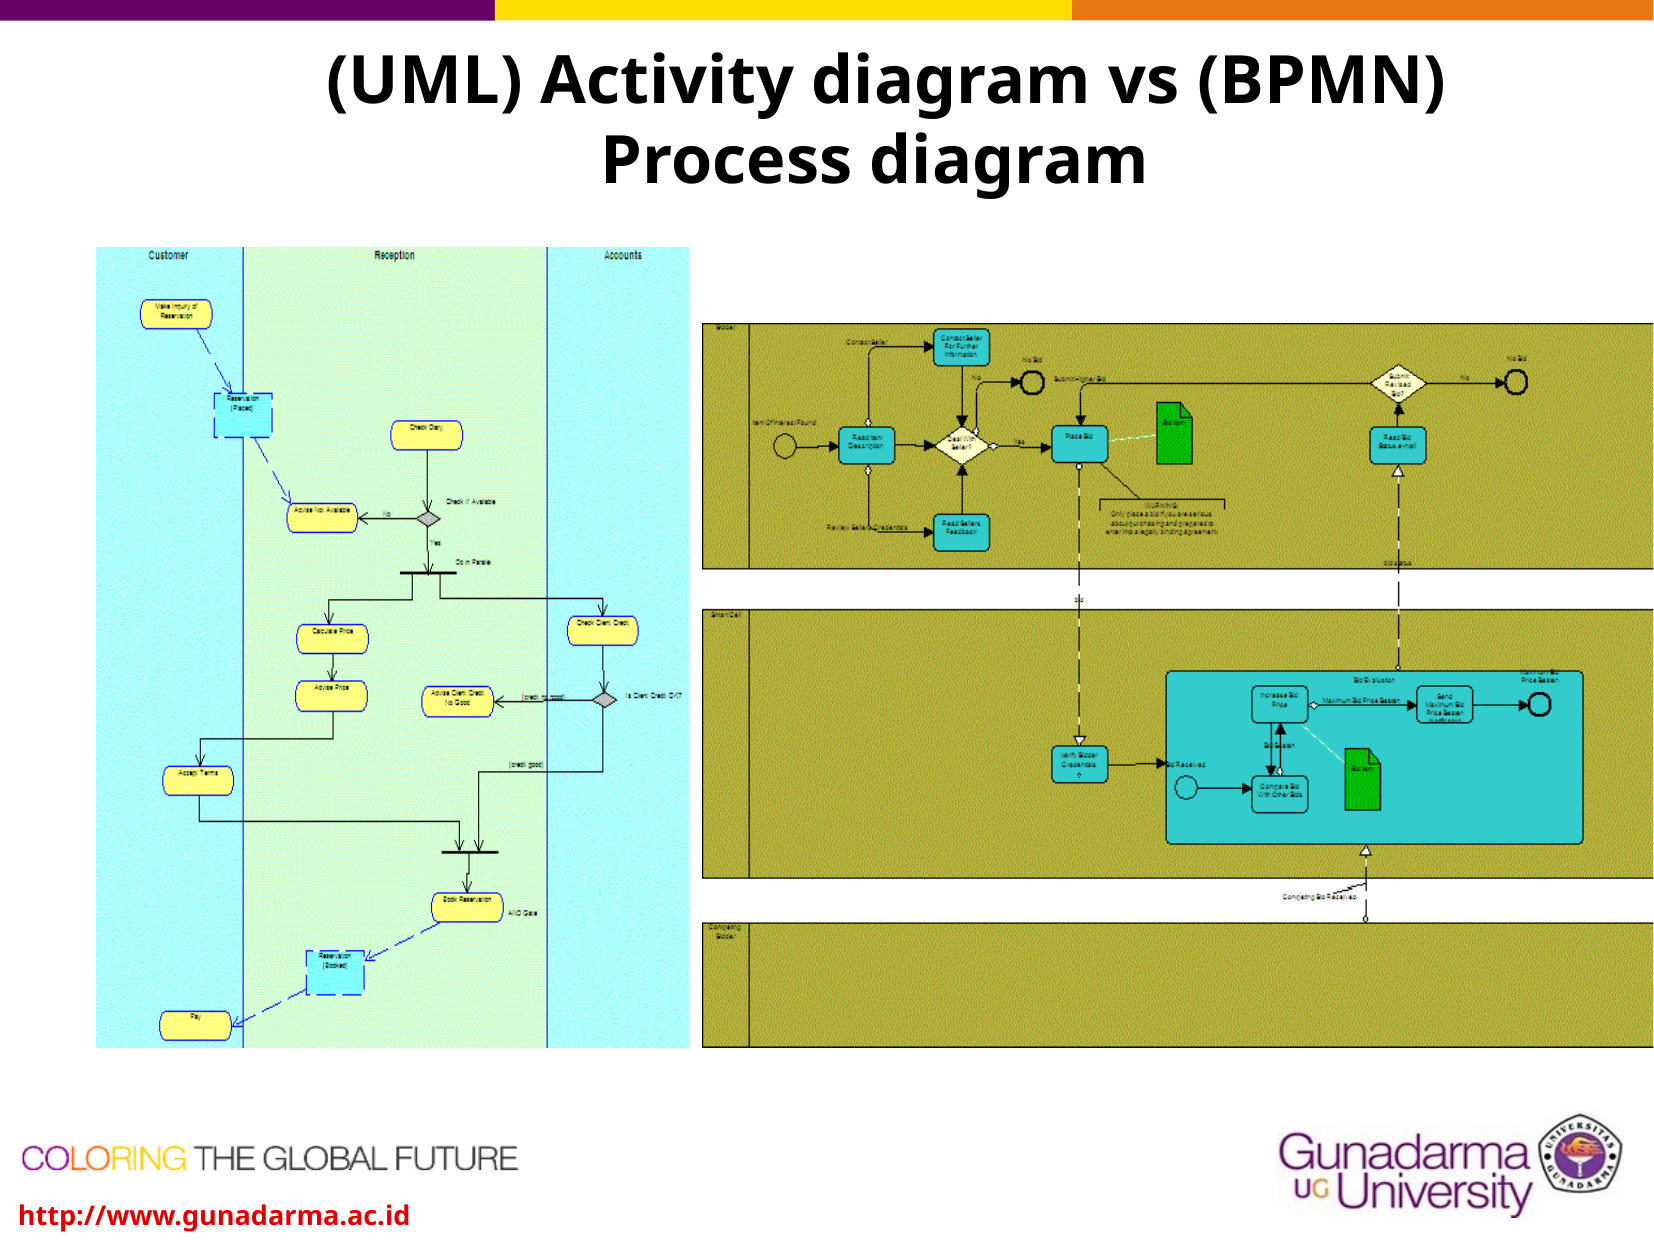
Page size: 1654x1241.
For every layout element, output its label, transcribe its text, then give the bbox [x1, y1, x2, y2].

picture [17, 1126, 529, 1189]
title (UML) Activity diagram vs (BPMN) Process diagram [179, 27, 1571, 207]
picture [1277, 1111, 1624, 1218]
picture [96, 247, 689, 1048]
picture [702, 323, 1654, 1048]
